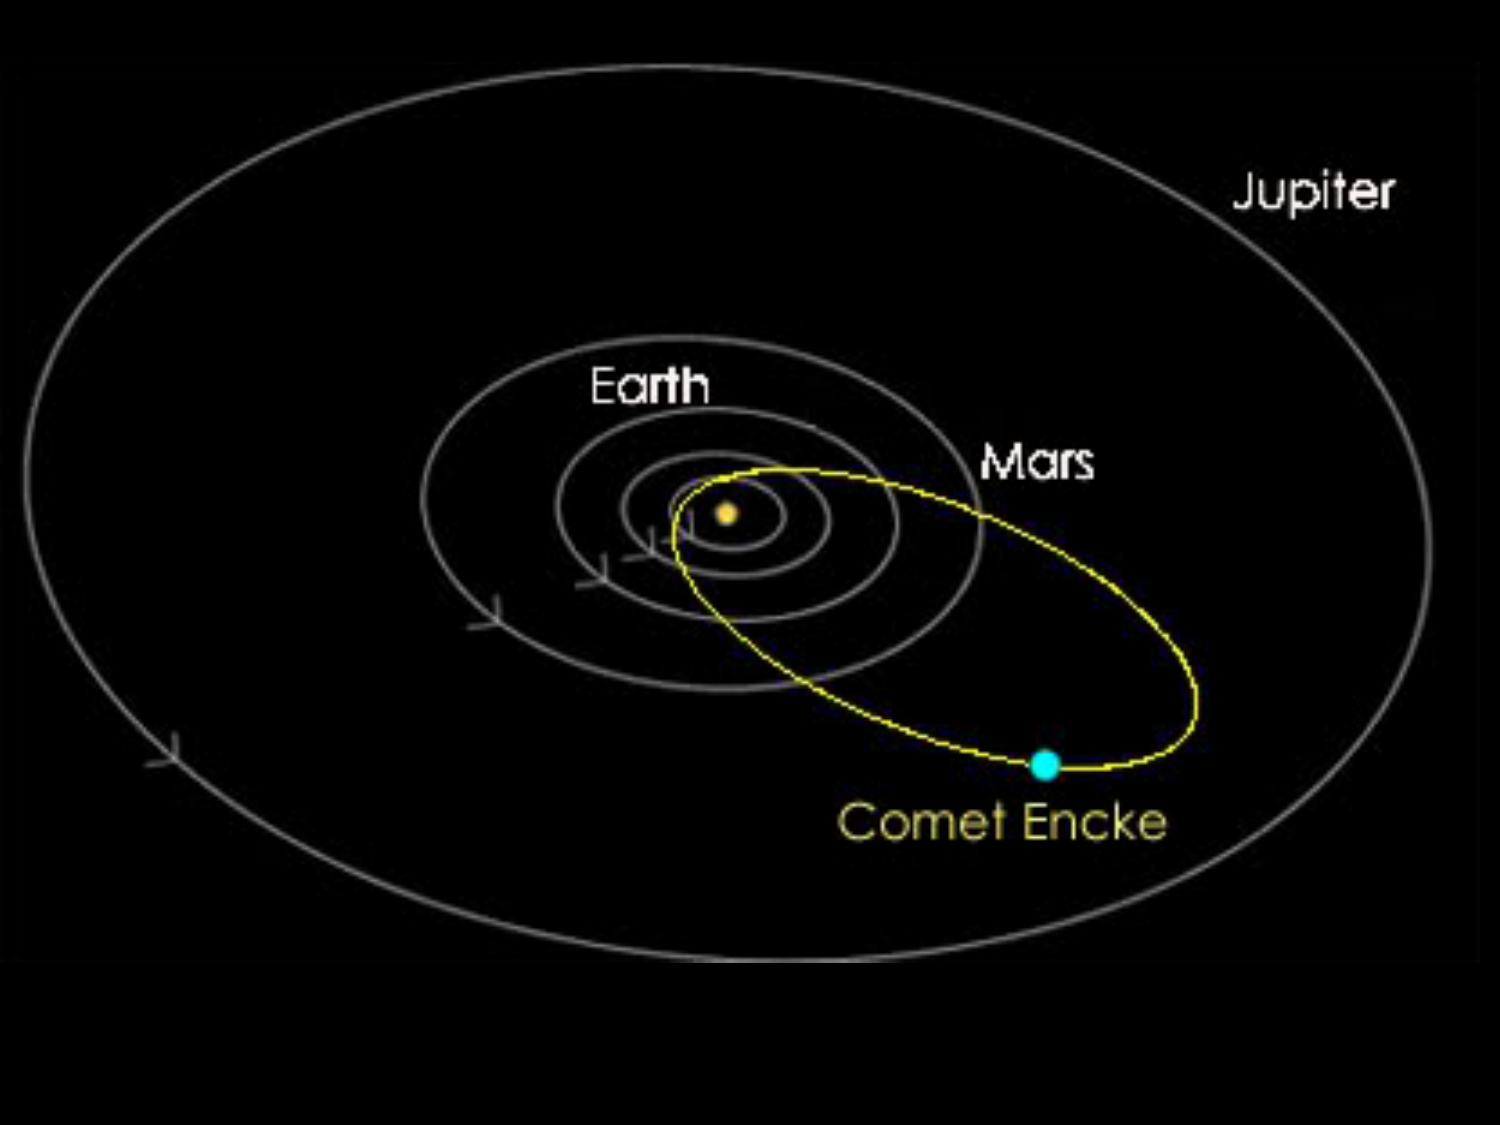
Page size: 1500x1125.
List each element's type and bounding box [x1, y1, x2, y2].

picture [0, 62, 1480, 963]
